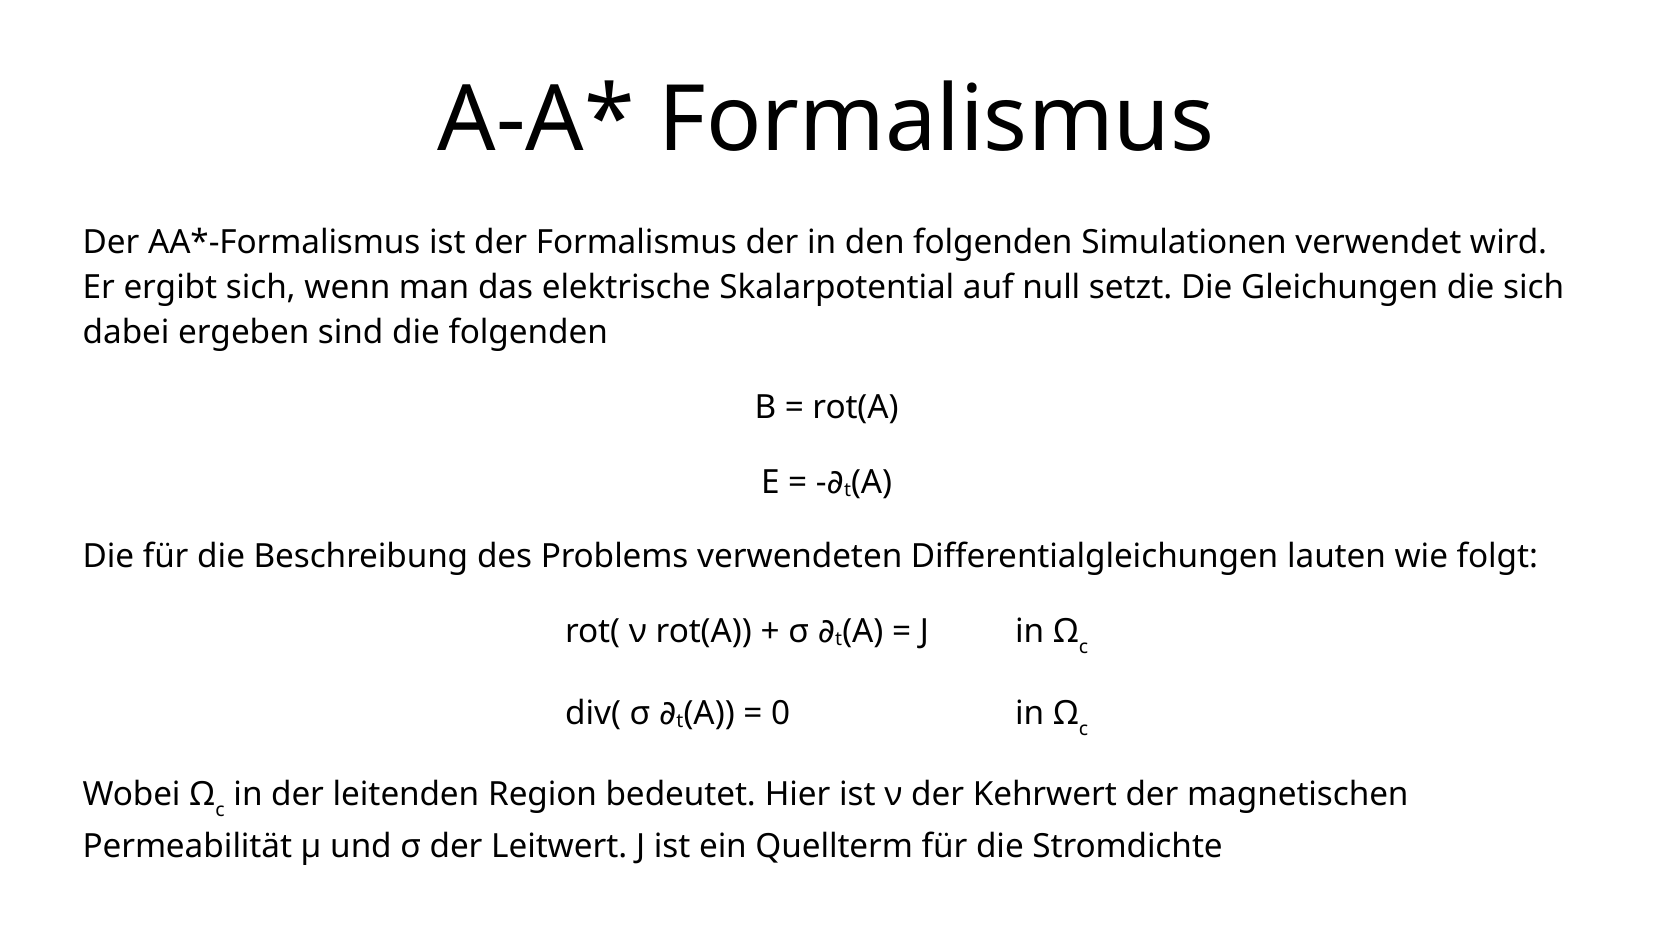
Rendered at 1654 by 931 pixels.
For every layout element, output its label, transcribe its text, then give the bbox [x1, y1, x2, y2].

list Der AA*-Formalismus ist der Formalismus der in den folgenden Simulationen verwendet wird. Er ergibt sich, wenn man das elektrische Skalarpotential auf null setzt. Die Gleichungen die sich dabei ergeben sind die folgenden B = rot(A) E = -∂t(A) Die für die Beschreibung des Problems verwendeten Differentialgleichungen lauten wie folgt: rot( ν rot(A)) + σ ∂t(A) = J in Ωc div( σ ∂t(A)) = 0 in Ωc Wobei Ωc in der leitenden Region bedeutet. Hier ist ν der Kehrwert der magnetischen Permeabilität μ und σ der Leitwert. J ist ein Quellterm für die Stromdichte [82, 217, 1571, 886]
title A-A* Formalismus [82, 37, 1571, 193]
